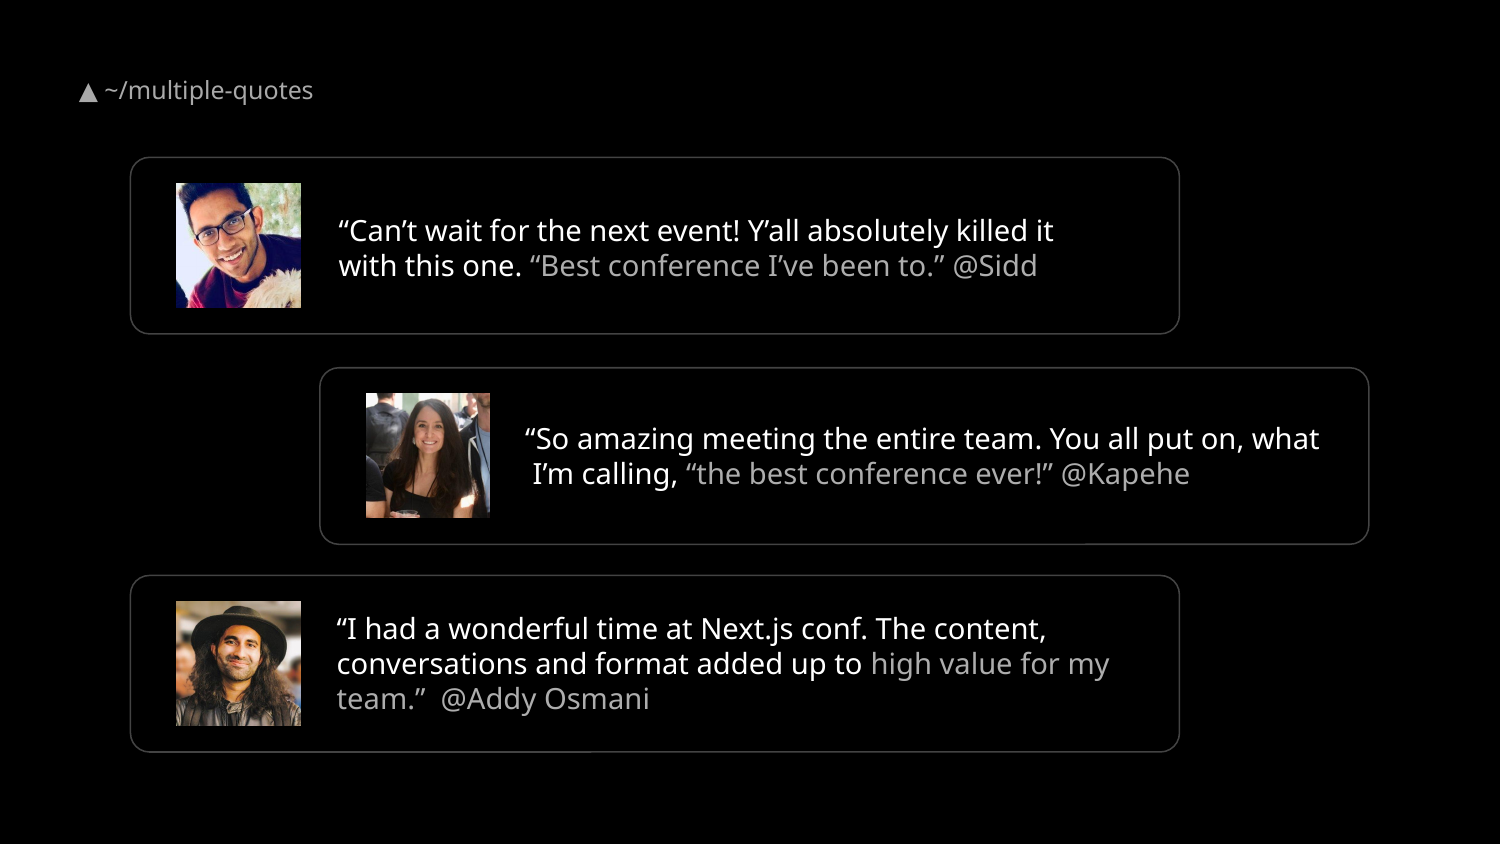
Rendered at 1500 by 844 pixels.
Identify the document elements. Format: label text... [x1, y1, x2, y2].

text_box ▲ ~/multiple-quotes [78, 75, 1439, 106]
picture [366, 393, 490, 518]
text_box [319, 367, 1369, 545]
picture [176, 601, 301, 726]
text_box [130, 575, 1180, 753]
text_box [130, 157, 1180, 334]
text_box “So amazing meeting the entire team. You all put on, what I’m calling, “the best conference ever!” @Kapehe [525, 420, 1439, 491]
text_box “Can’t wait for the next event! Y’all absolutely killed it with this one. “Best conference I’ve been to.” @Sidd [338, 212, 1162, 283]
picture [176, 183, 301, 308]
text_box “I had a wonderful time at Next.js conf. The content, conversations and format added up to high value for my team.” @Addy Osmani [336, 610, 1181, 716]
